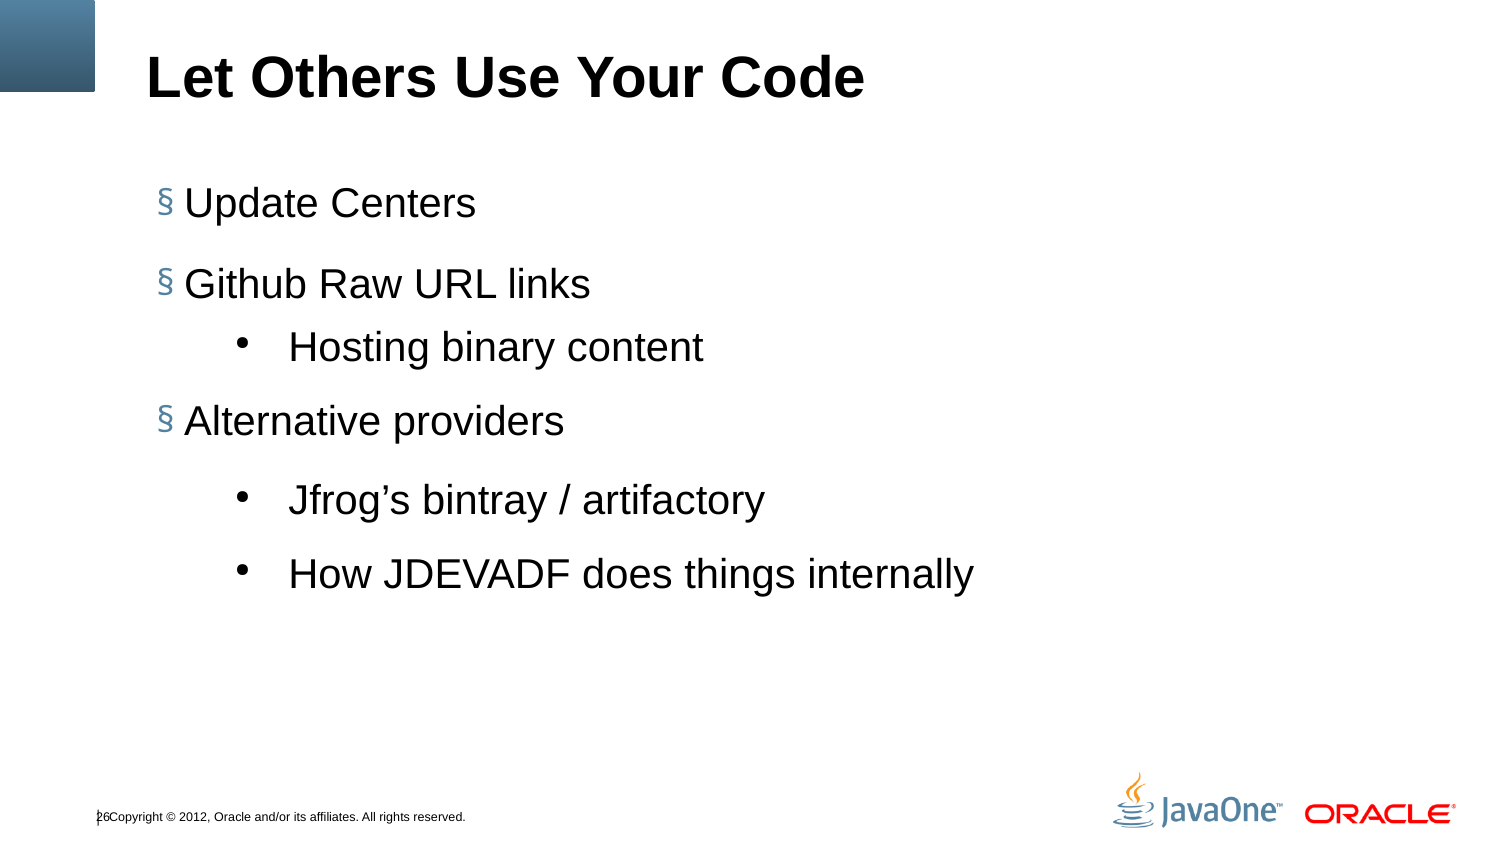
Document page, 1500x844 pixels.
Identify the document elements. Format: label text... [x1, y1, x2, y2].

title Let Others Use Your Code [131, 40, 1482, 167]
list Github Raw URL links Hosting binary content Alternative providers Jfrog’s bintray / artifactory How JDEVADF does things internally [131, 249, 1482, 753]
picture [1095, 754, 1469, 844]
list Update Centers [131, 168, 1482, 219]
